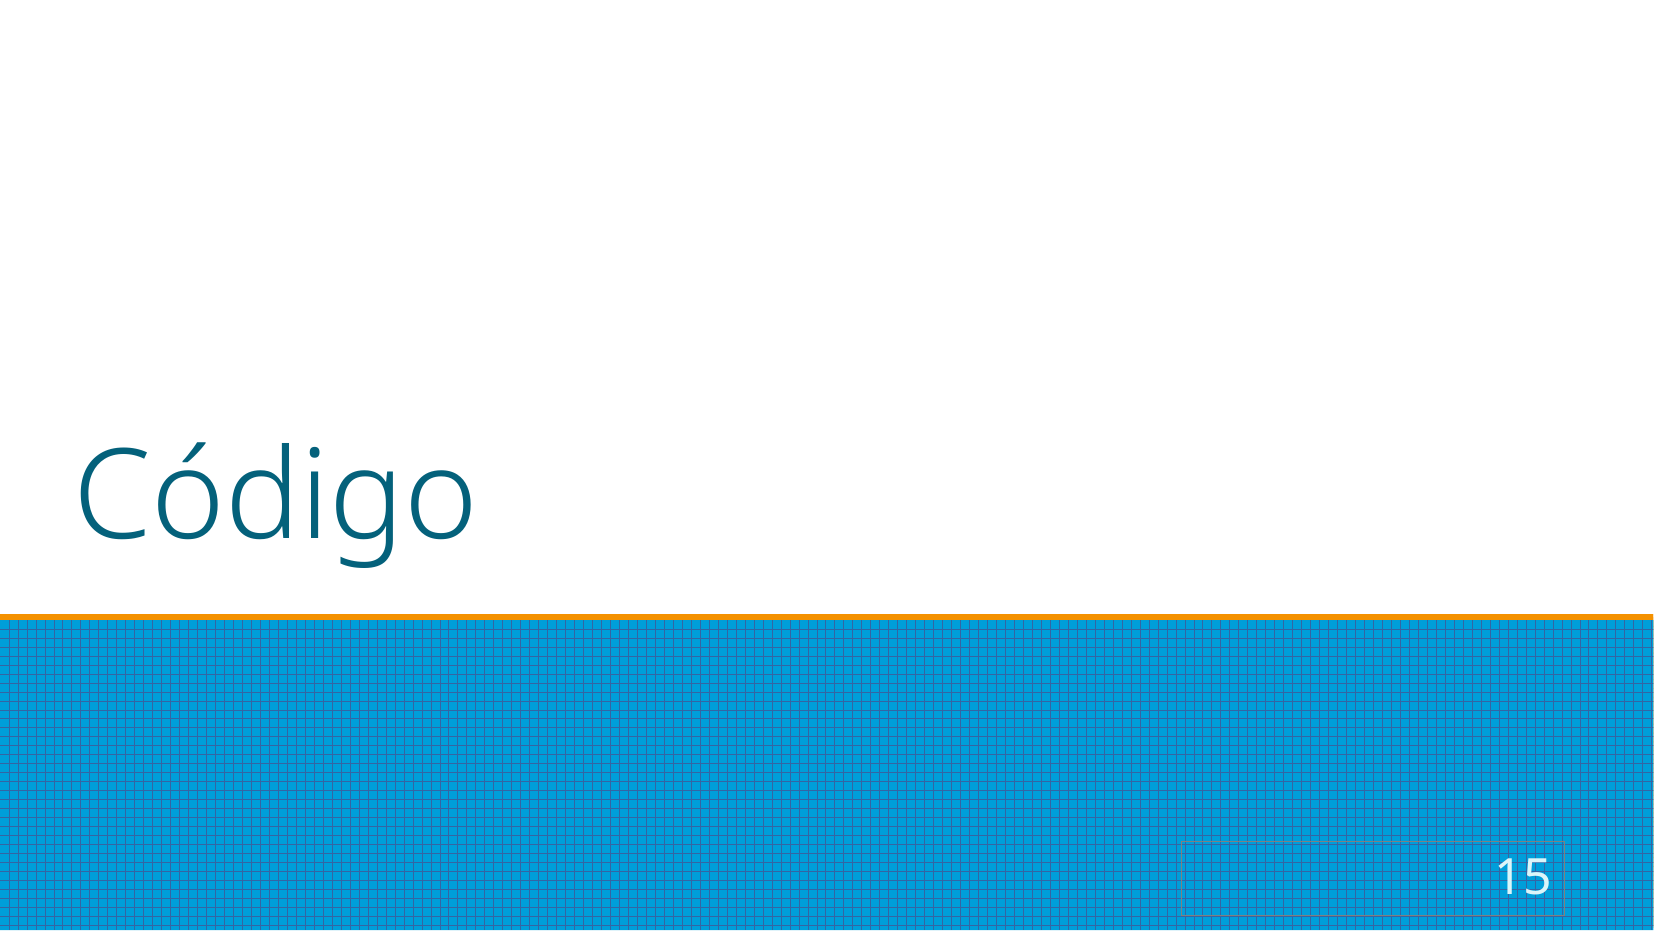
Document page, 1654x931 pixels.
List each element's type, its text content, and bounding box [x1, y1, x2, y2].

title Código [73, 44, 1551, 576]
